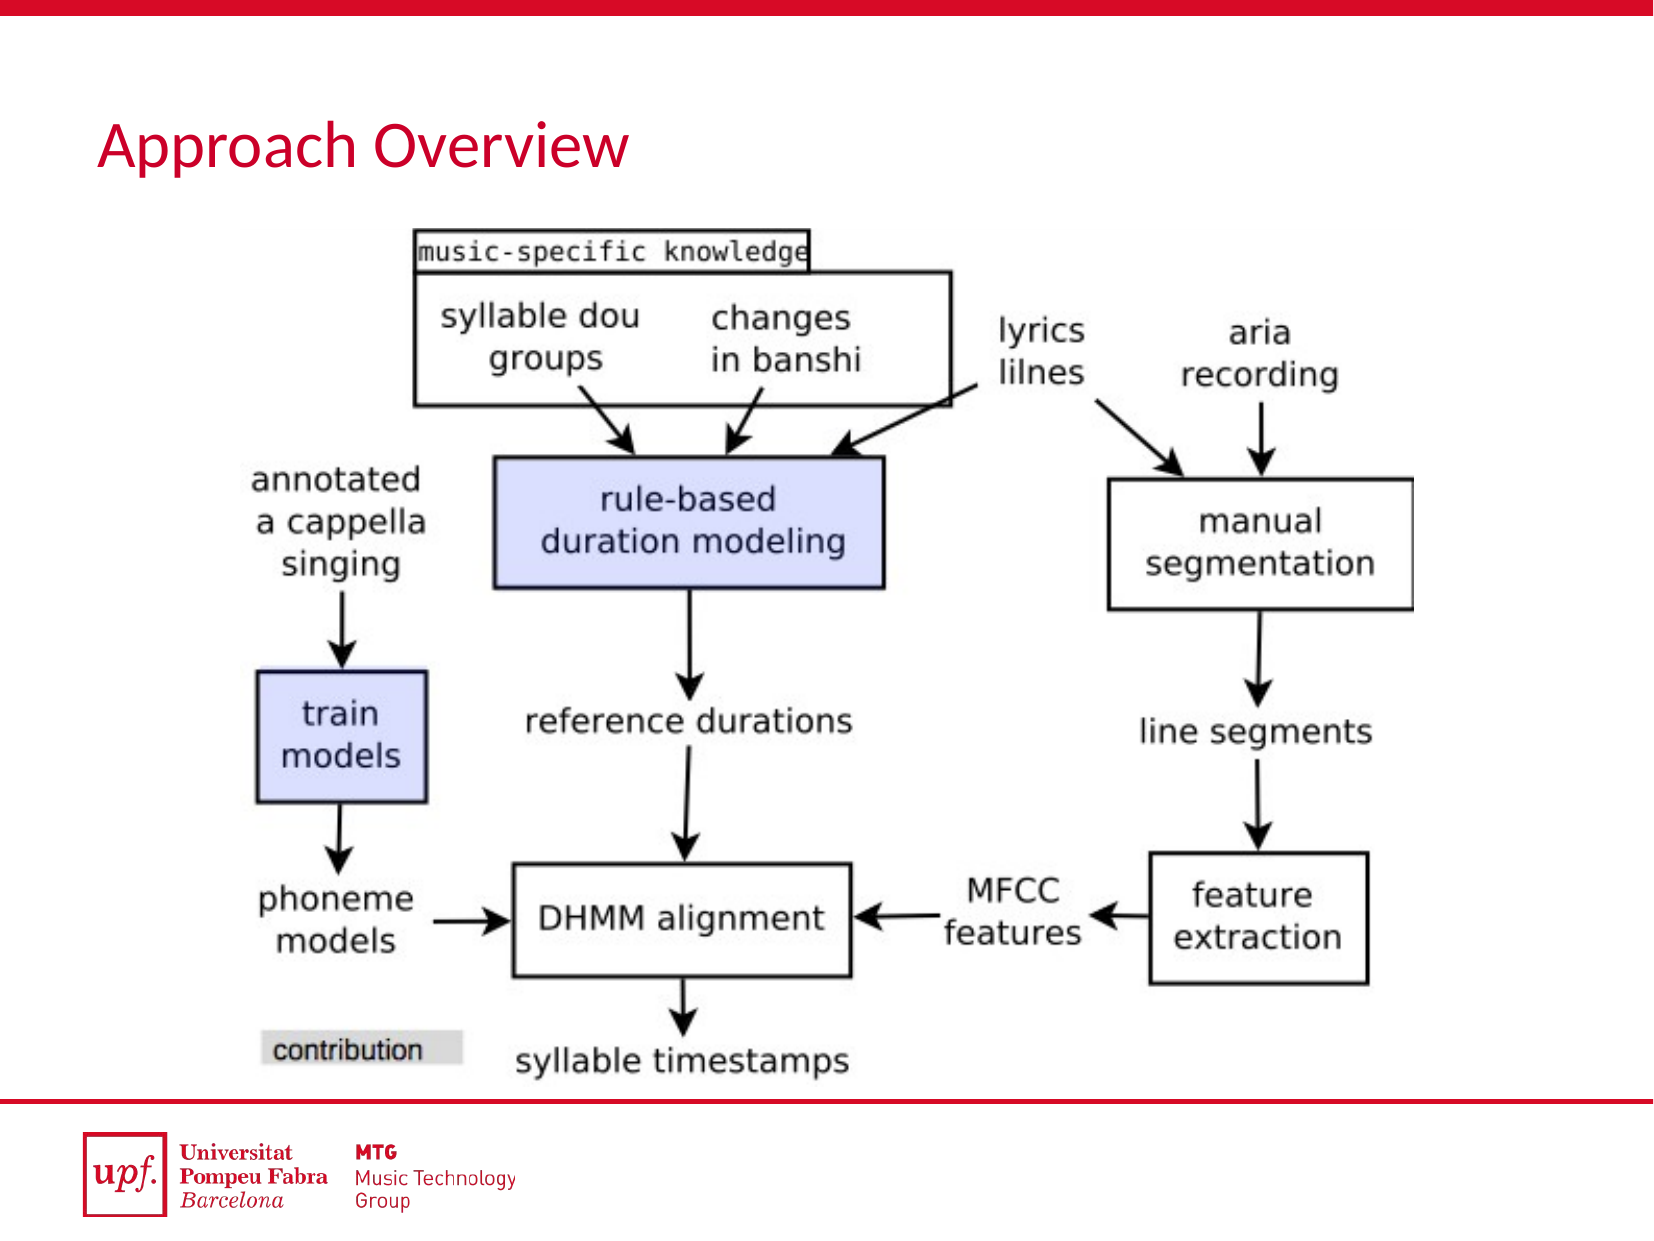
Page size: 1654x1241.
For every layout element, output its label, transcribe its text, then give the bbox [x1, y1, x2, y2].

text_box Approach Overview [82, 92, 1571, 234]
picture [240, 228, 1414, 1087]
